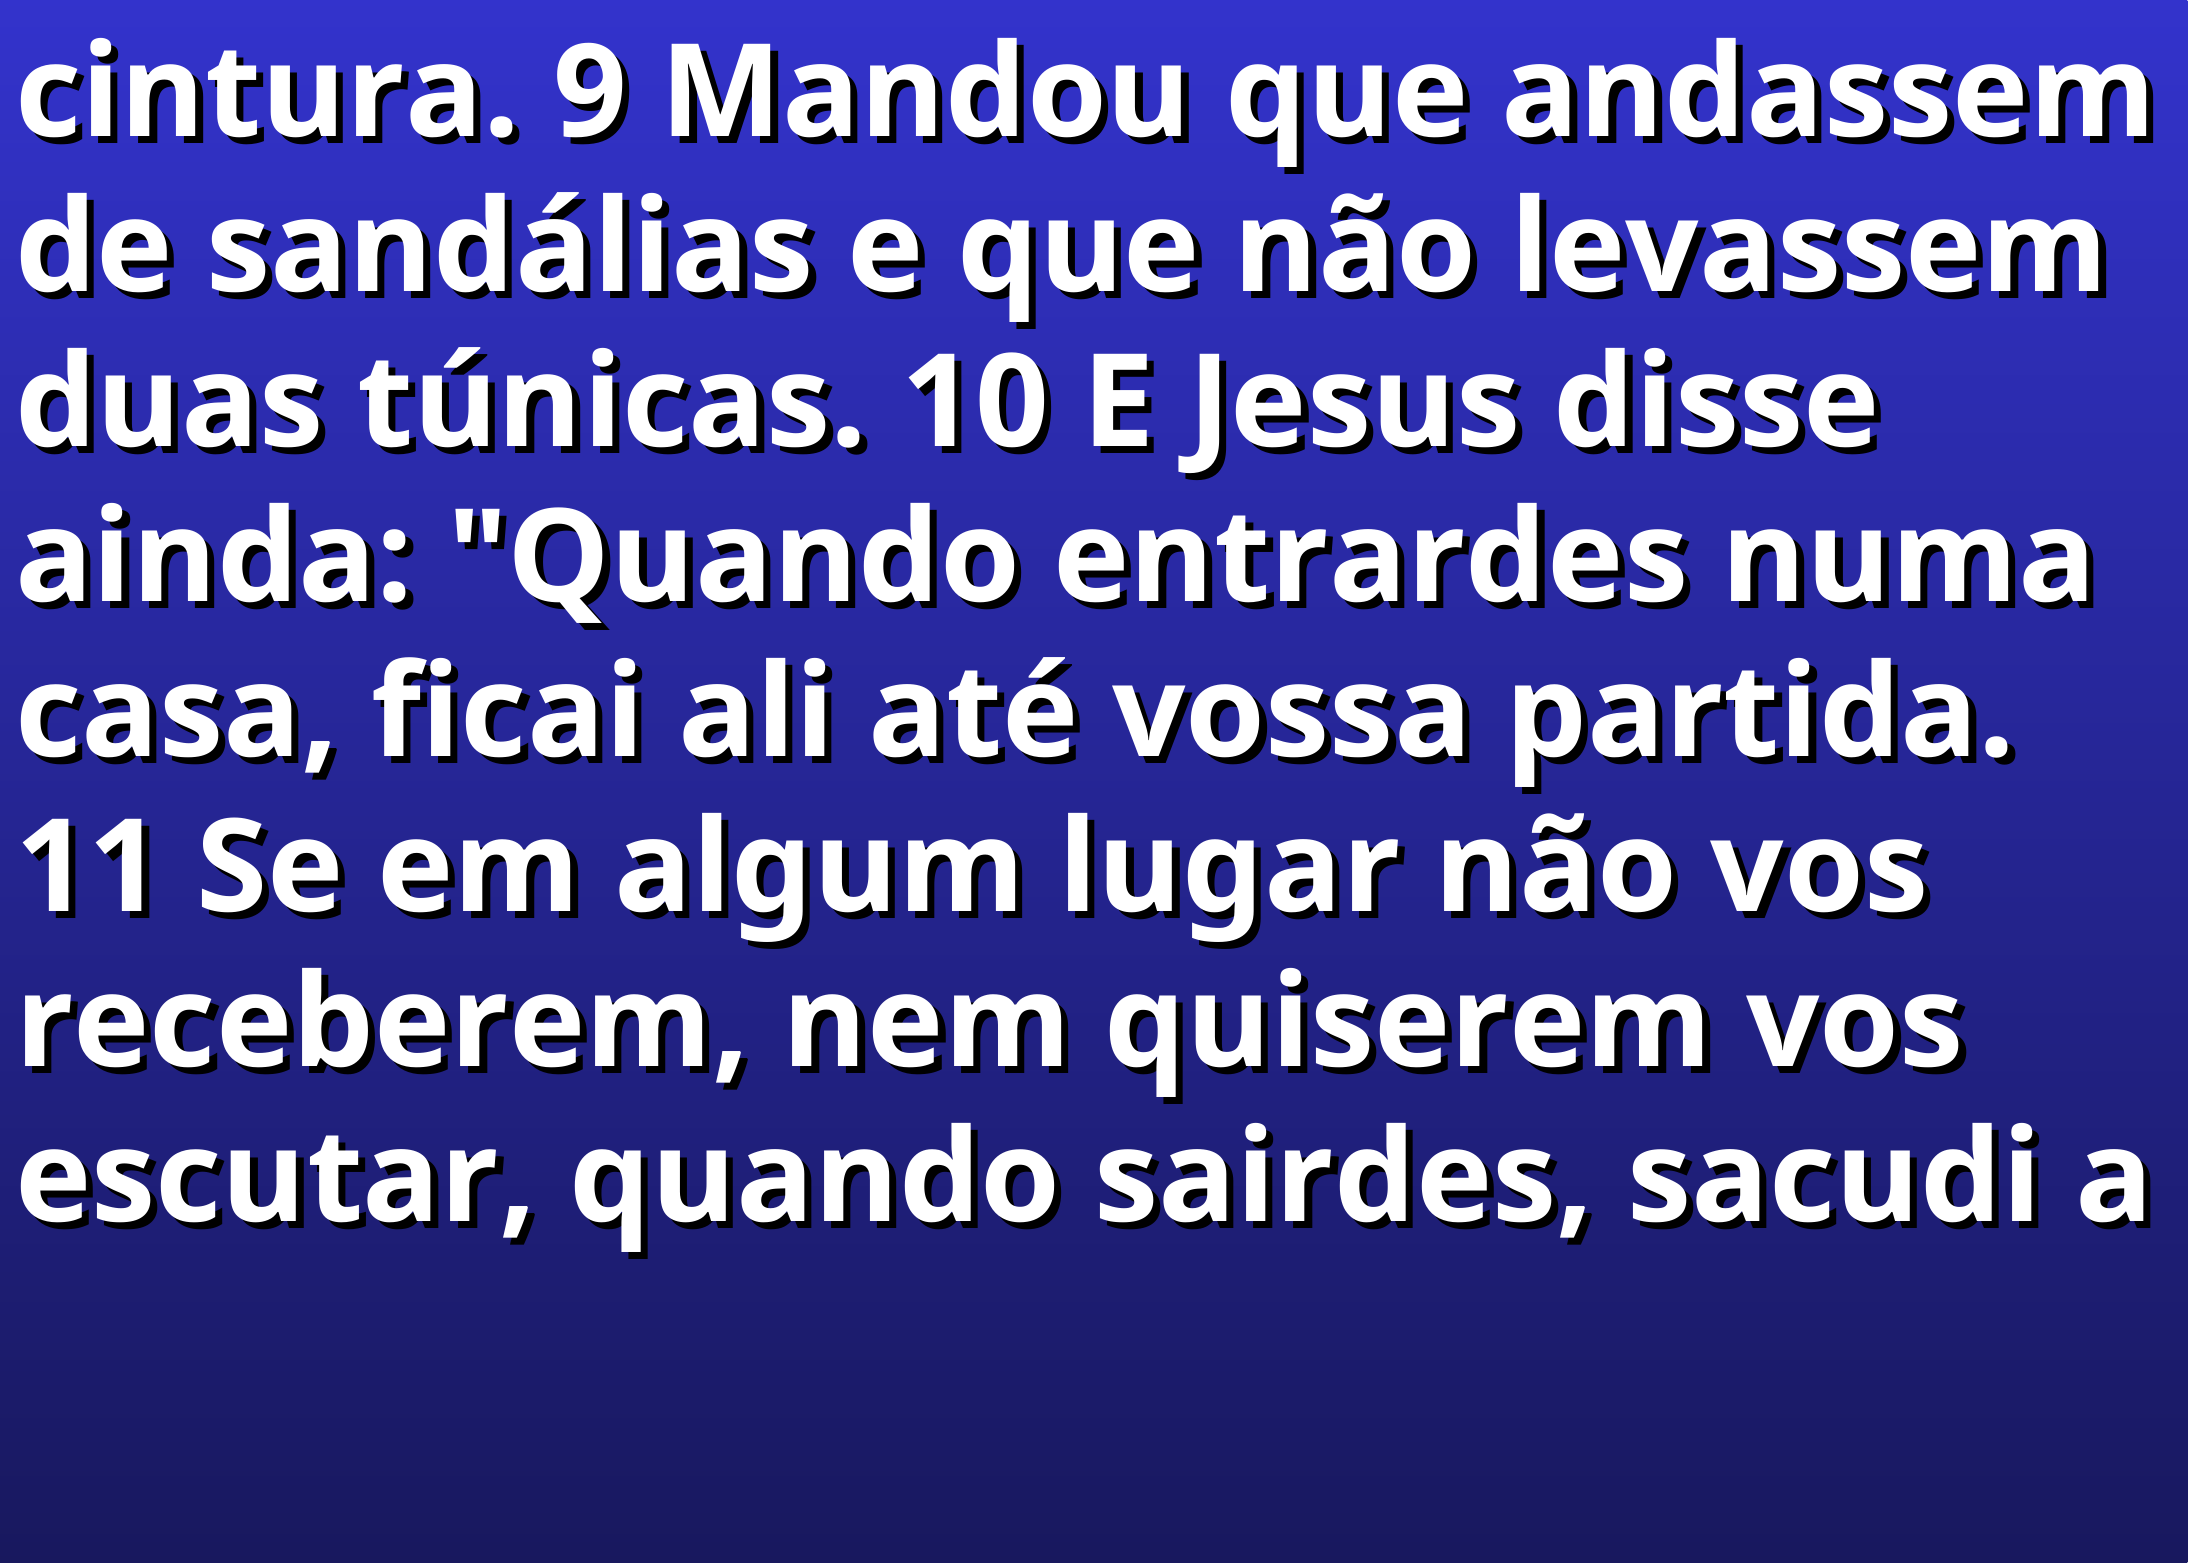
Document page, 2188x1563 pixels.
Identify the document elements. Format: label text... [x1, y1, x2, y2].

text_box cintura. 9 Mandou que andassem de sandálias e que não levassem duas túnicas. 10 E Jesus disse ainda: "Quando entrardes numa casa, ficai ali até vossa partida. 11 Se em algum lugar não vos receberem, nem quiserem vos escutar, quando sairdes, sacudi a [0, 0, 2188, 1255]
